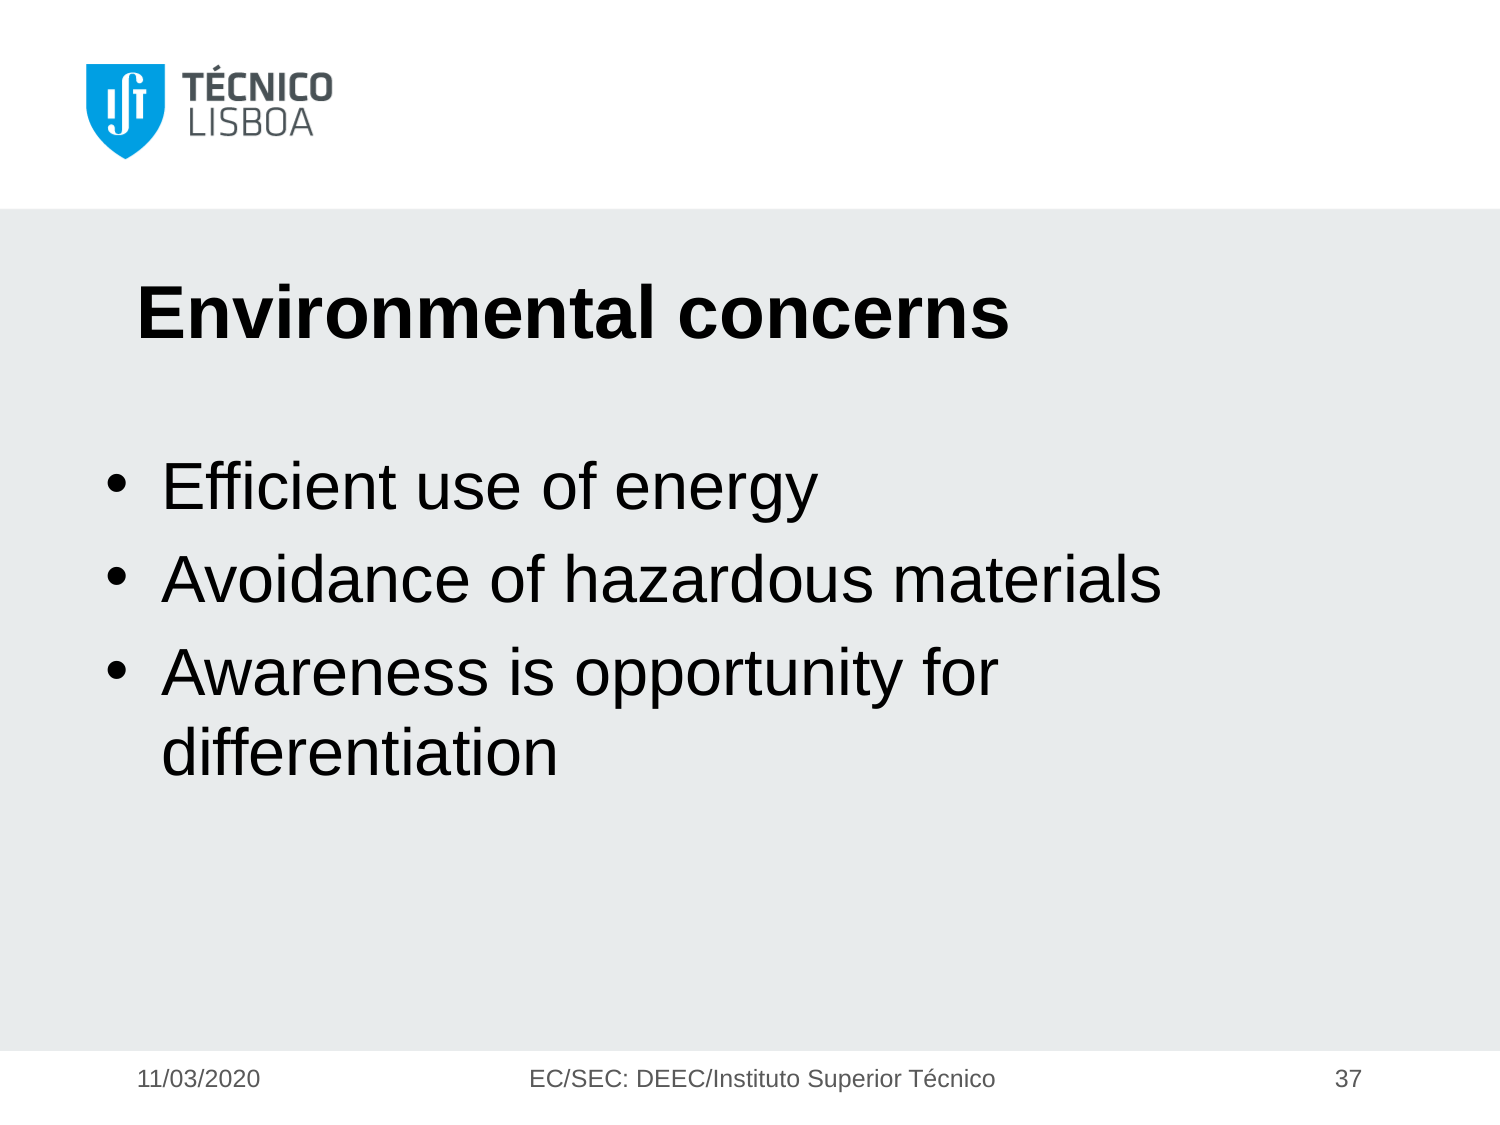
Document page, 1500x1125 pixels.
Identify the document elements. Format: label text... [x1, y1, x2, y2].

slide_number <number> [1077, 1052, 1378, 1103]
footer EC/SEC: DEEC/Instituto Superior Técnico [512, 1052, 1021, 1103]
picture [0, 0, 1500, 1125]
title Environmental concerns [121, 237, 1378, 381]
slide_number 11/03/2020 [121, 1052, 425, 1103]
list Efficient use of energy Avoidance of hazardous materials Awareness is opportunity for differentiation [90, 435, 1346, 680]
